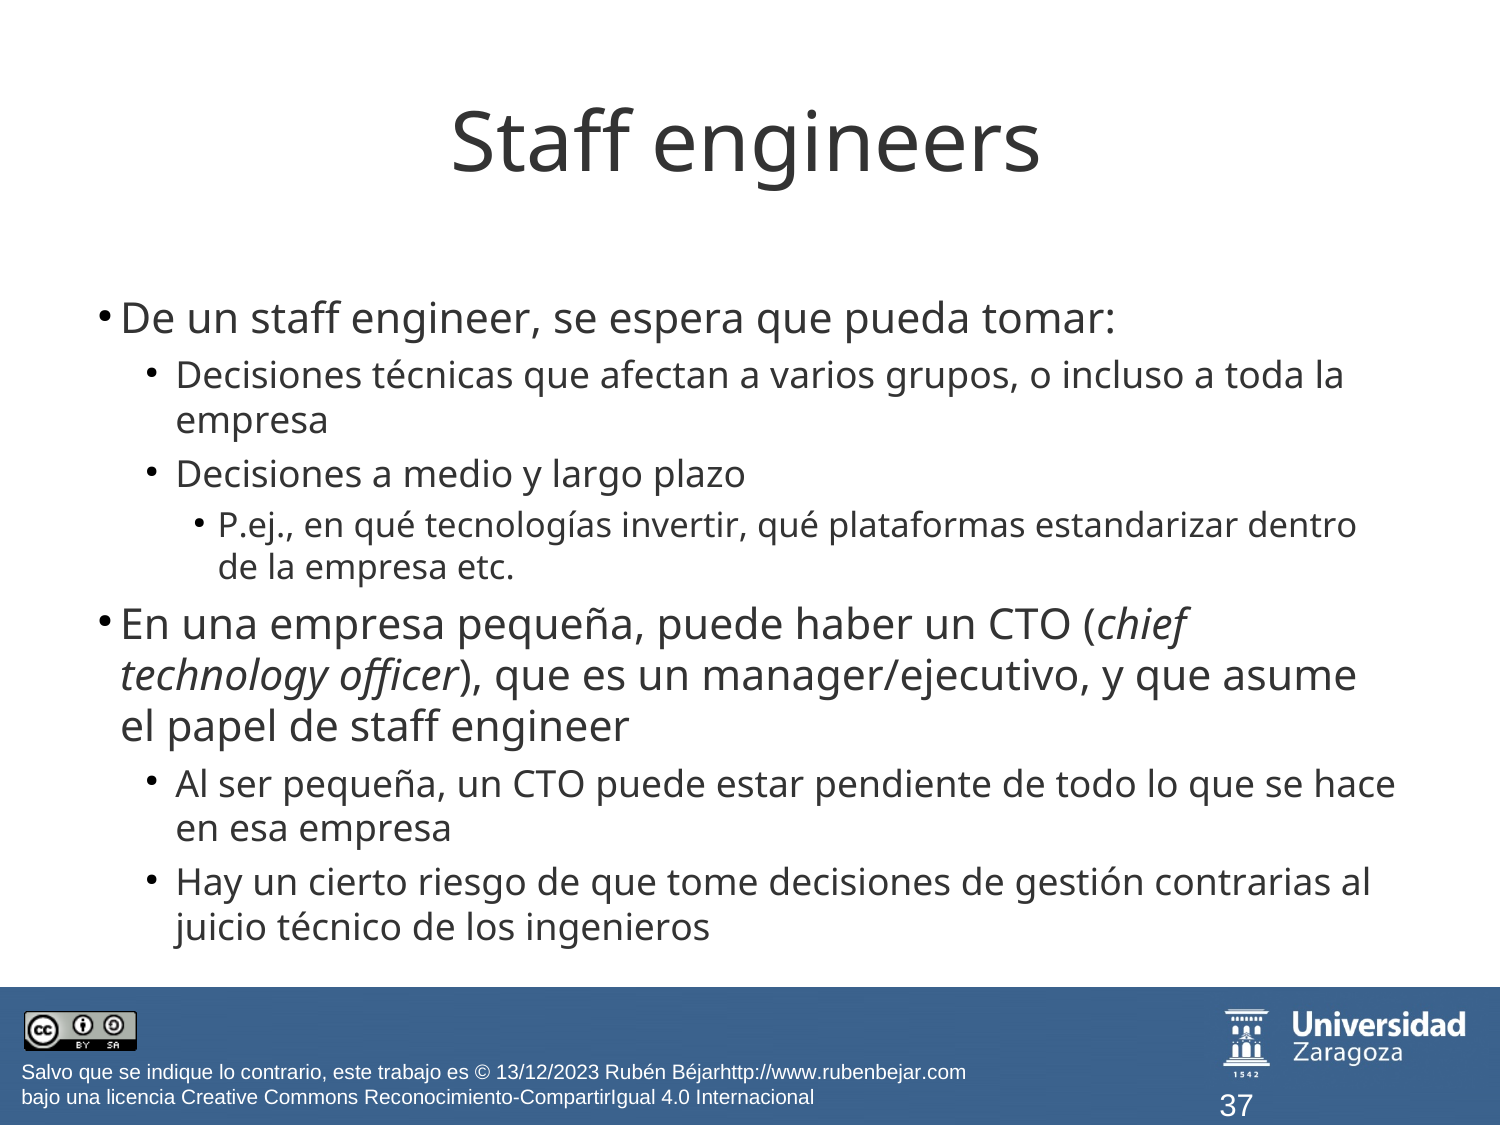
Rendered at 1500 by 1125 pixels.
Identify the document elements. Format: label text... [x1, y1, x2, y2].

title Staff engineers [74, 20, 1420, 257]
list De un staff engineer, se espera que pueda tomar: Decisiones técnicas que afectan a varios grupos, o incluso a toda la empresa Decisiones a medio y largo plazo P.ej., en qué tecnologías invertir, qué plataformas estandarizar dentro de la empresa etc. En una empresa pequeña, puede haber un CTO (chief technology officer), que es un manager/ejecutivo, y que asume el papel de staff engineer Al ser pequeña, un CTO puede estar pendiente de todo lo que se hace en esa empresa Hay un cierto riesgo de que tome decisiones de gestión contrarias al juicio técnico de los ingenieros [82, 283, 1418, 957]
picture [0, 987, 1500, 1125]
